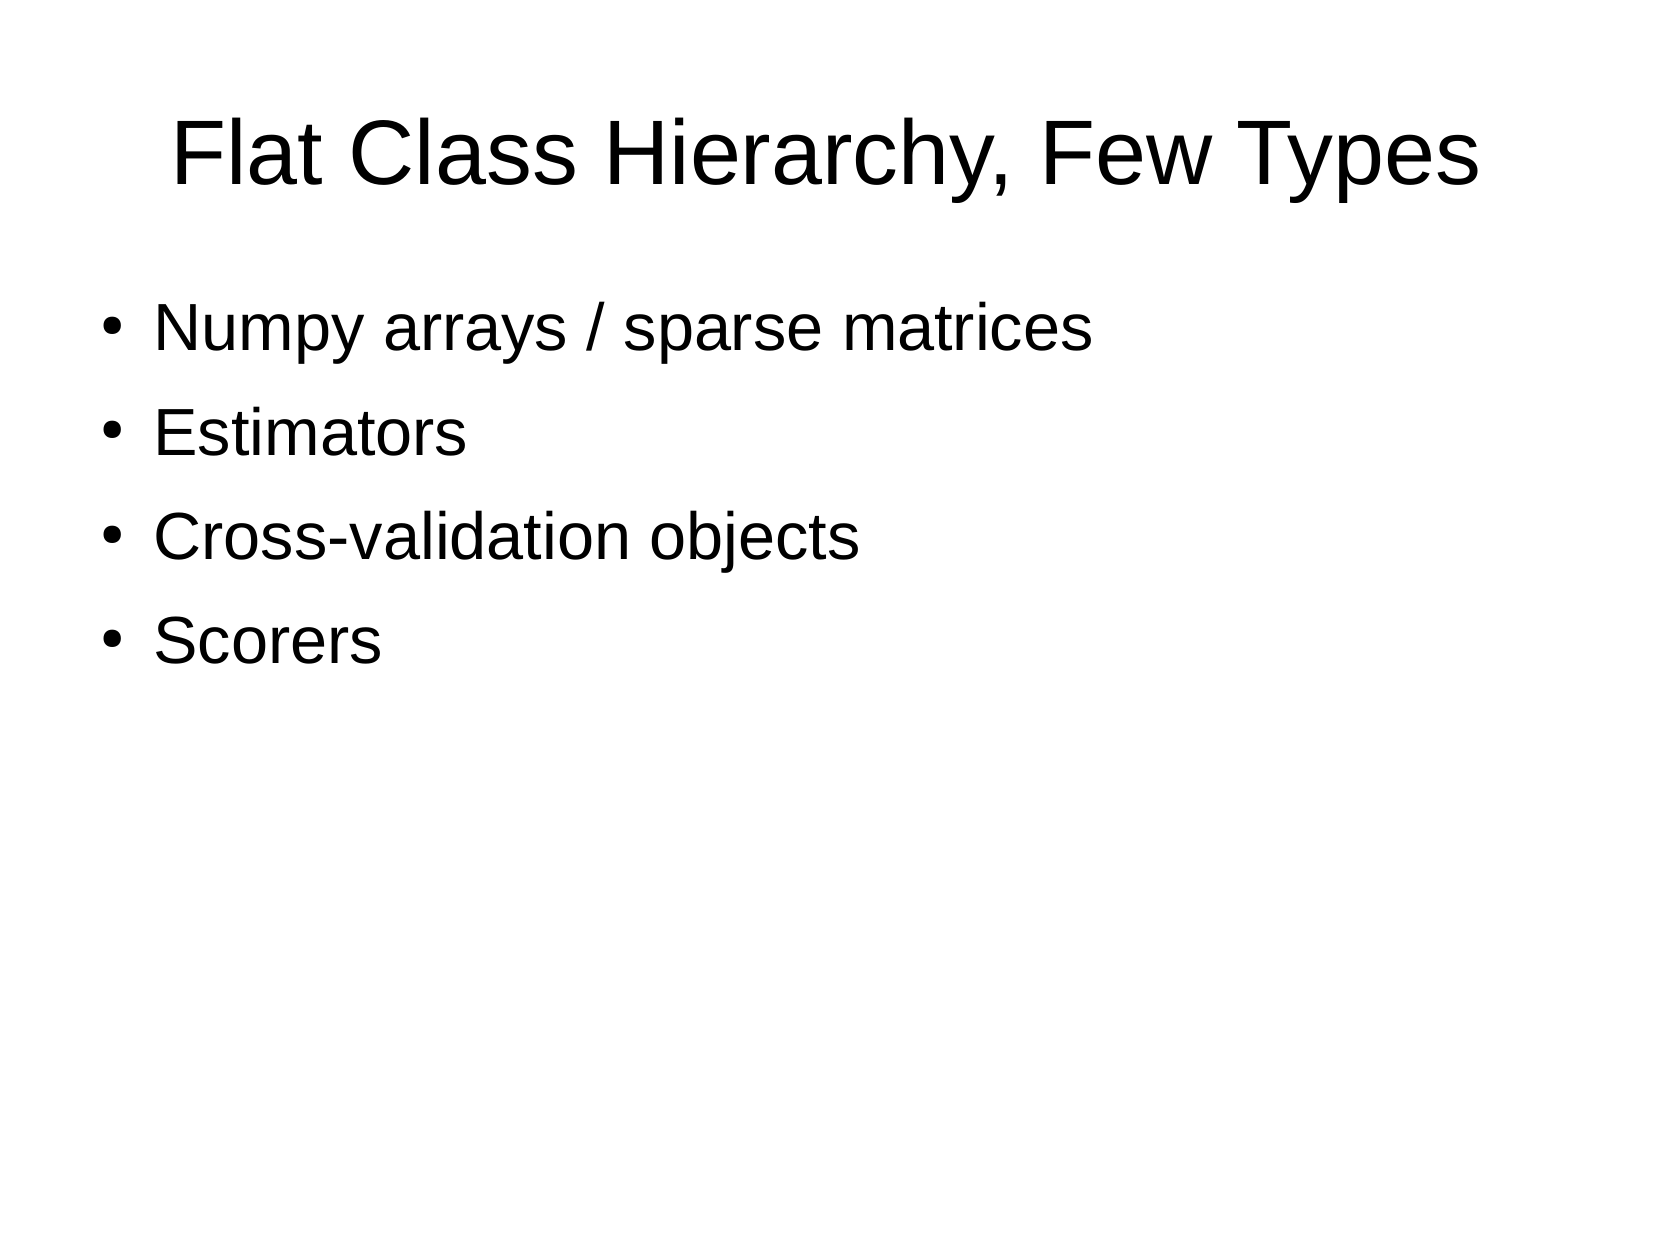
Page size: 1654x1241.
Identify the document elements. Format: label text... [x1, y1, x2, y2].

title Flat Class Hierarchy, Few Types [82, 49, 1571, 257]
list Numpy arrays / sparse matrices Estimators Cross-validation objects Scorers [82, 290, 1571, 1010]
